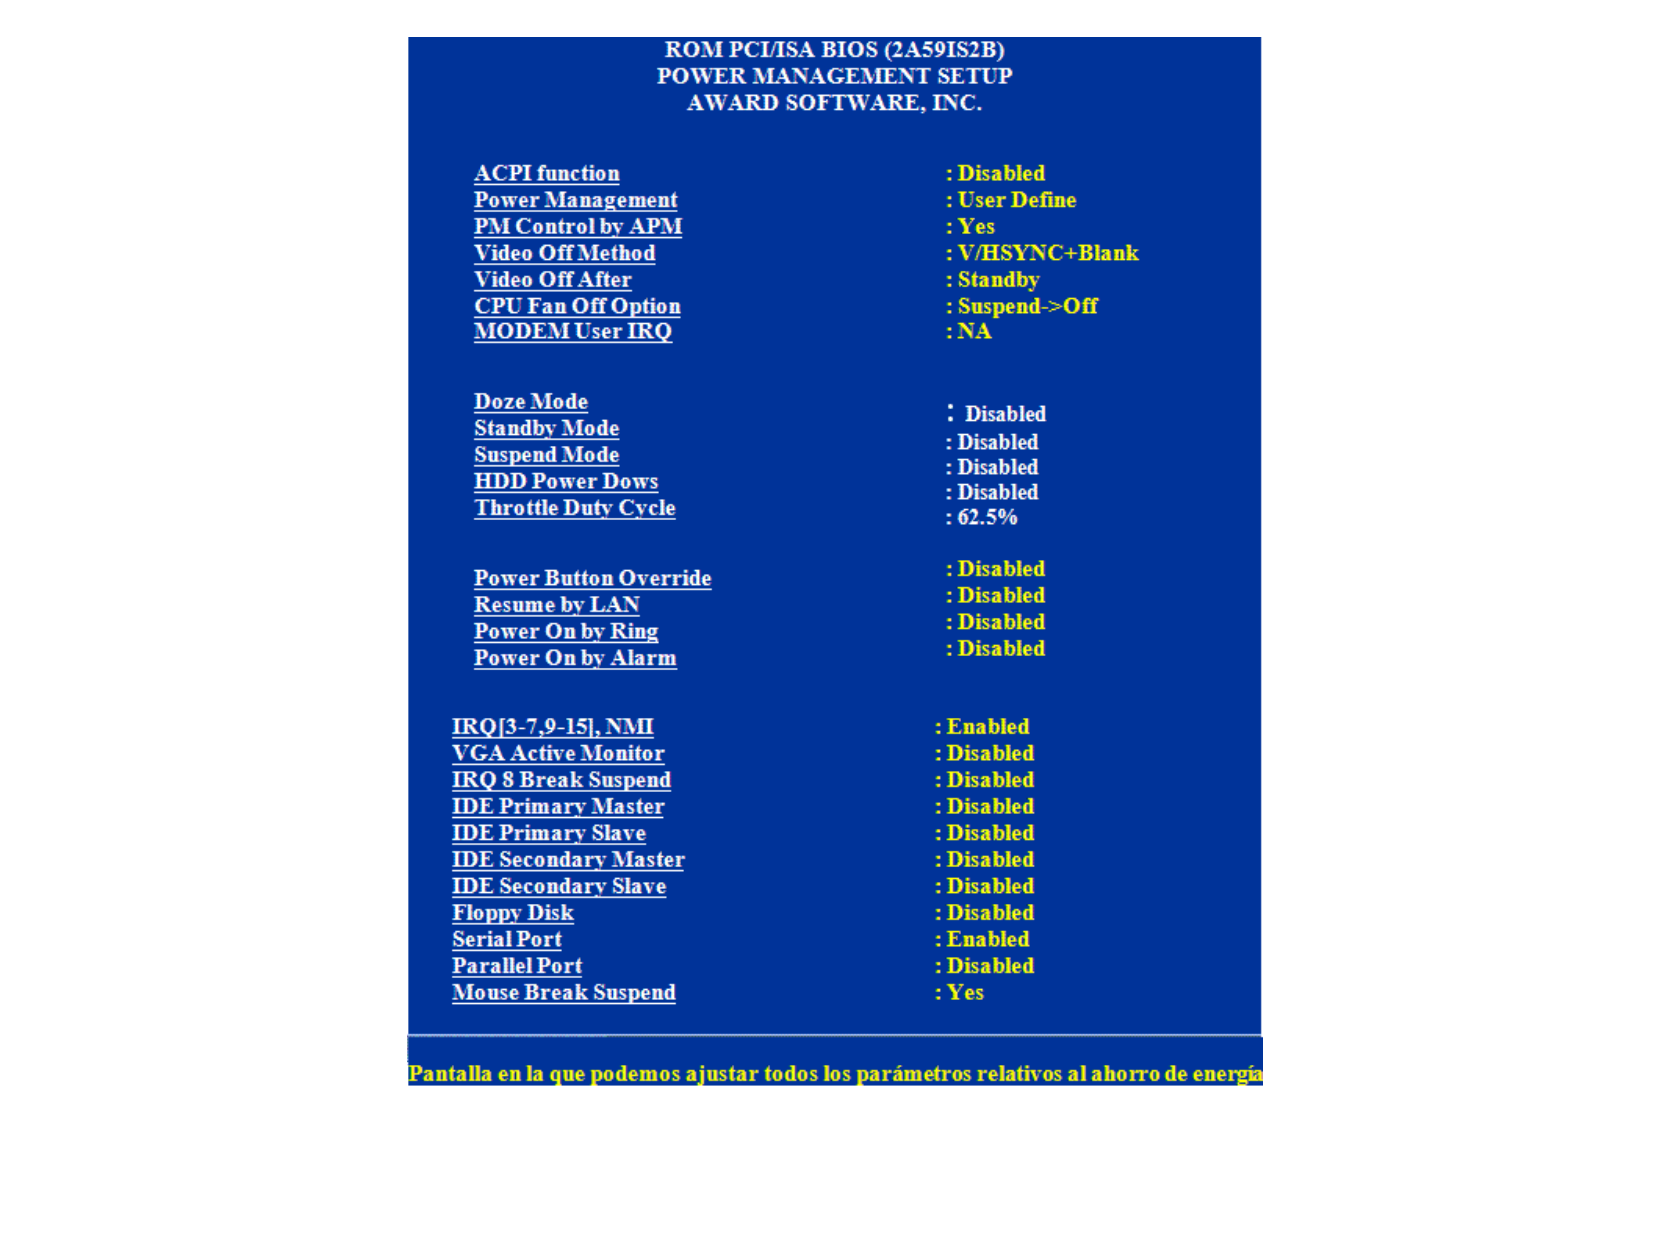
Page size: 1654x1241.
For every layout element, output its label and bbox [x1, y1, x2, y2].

picture [407, 37, 1263, 1089]
